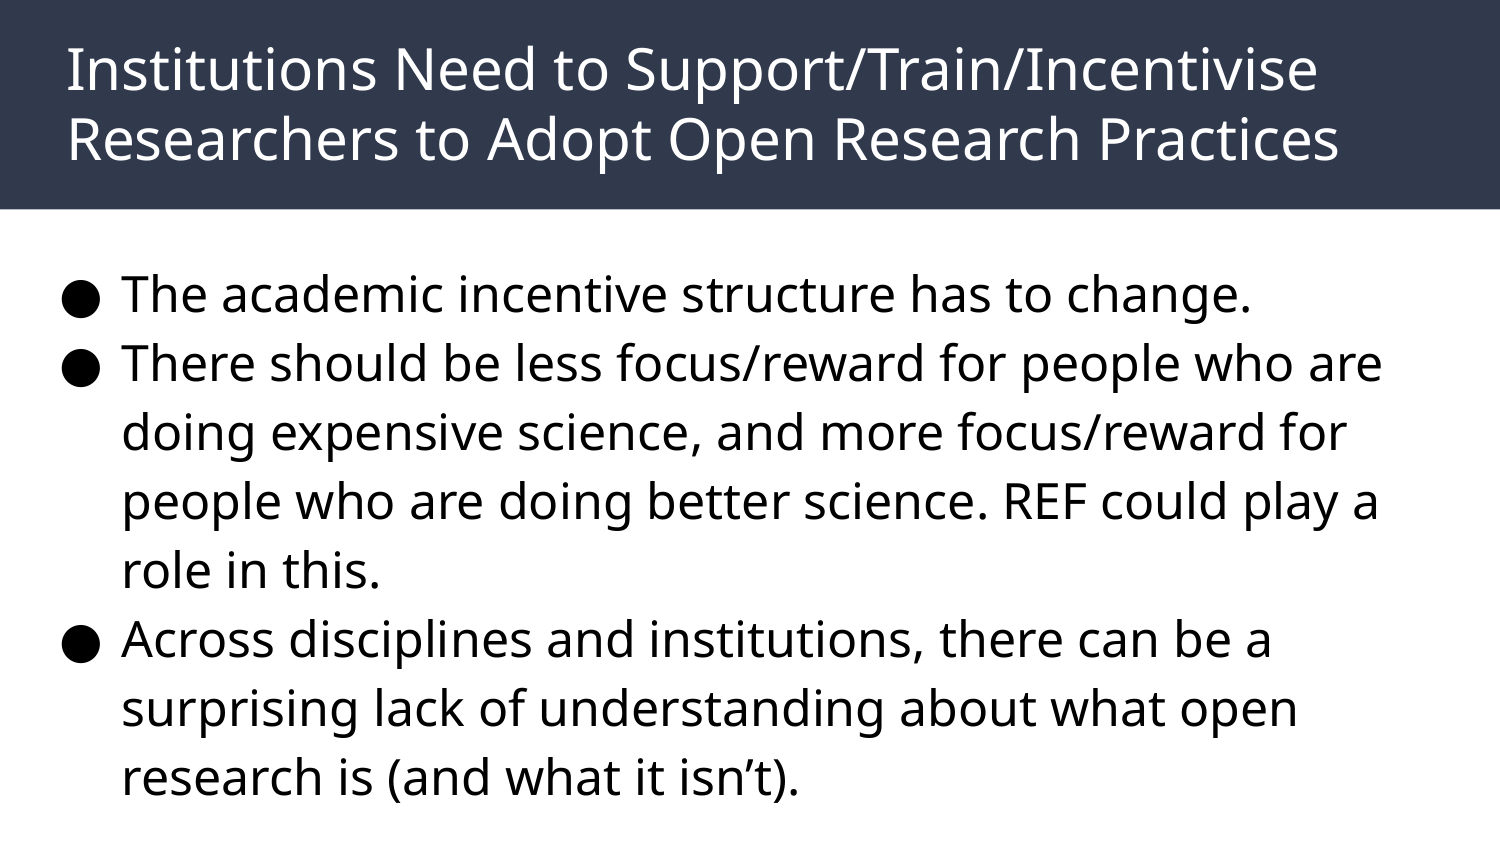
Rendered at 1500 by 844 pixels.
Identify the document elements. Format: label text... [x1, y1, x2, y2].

text_box The academic incentive structure has to change. There should be less focus/reward for people who are doing expensive science, and more focus/reward for people who are doing better science. REF could play a role in this. Across disciplines and institutions, there can be a surprising lack of understanding about what open research is (and what it isn’t). [31, 238, 1472, 804]
title Institutions Need to Support/Train/Incentivise Researchers to Adopt Open Research Practices [51, 17, 1449, 208]
